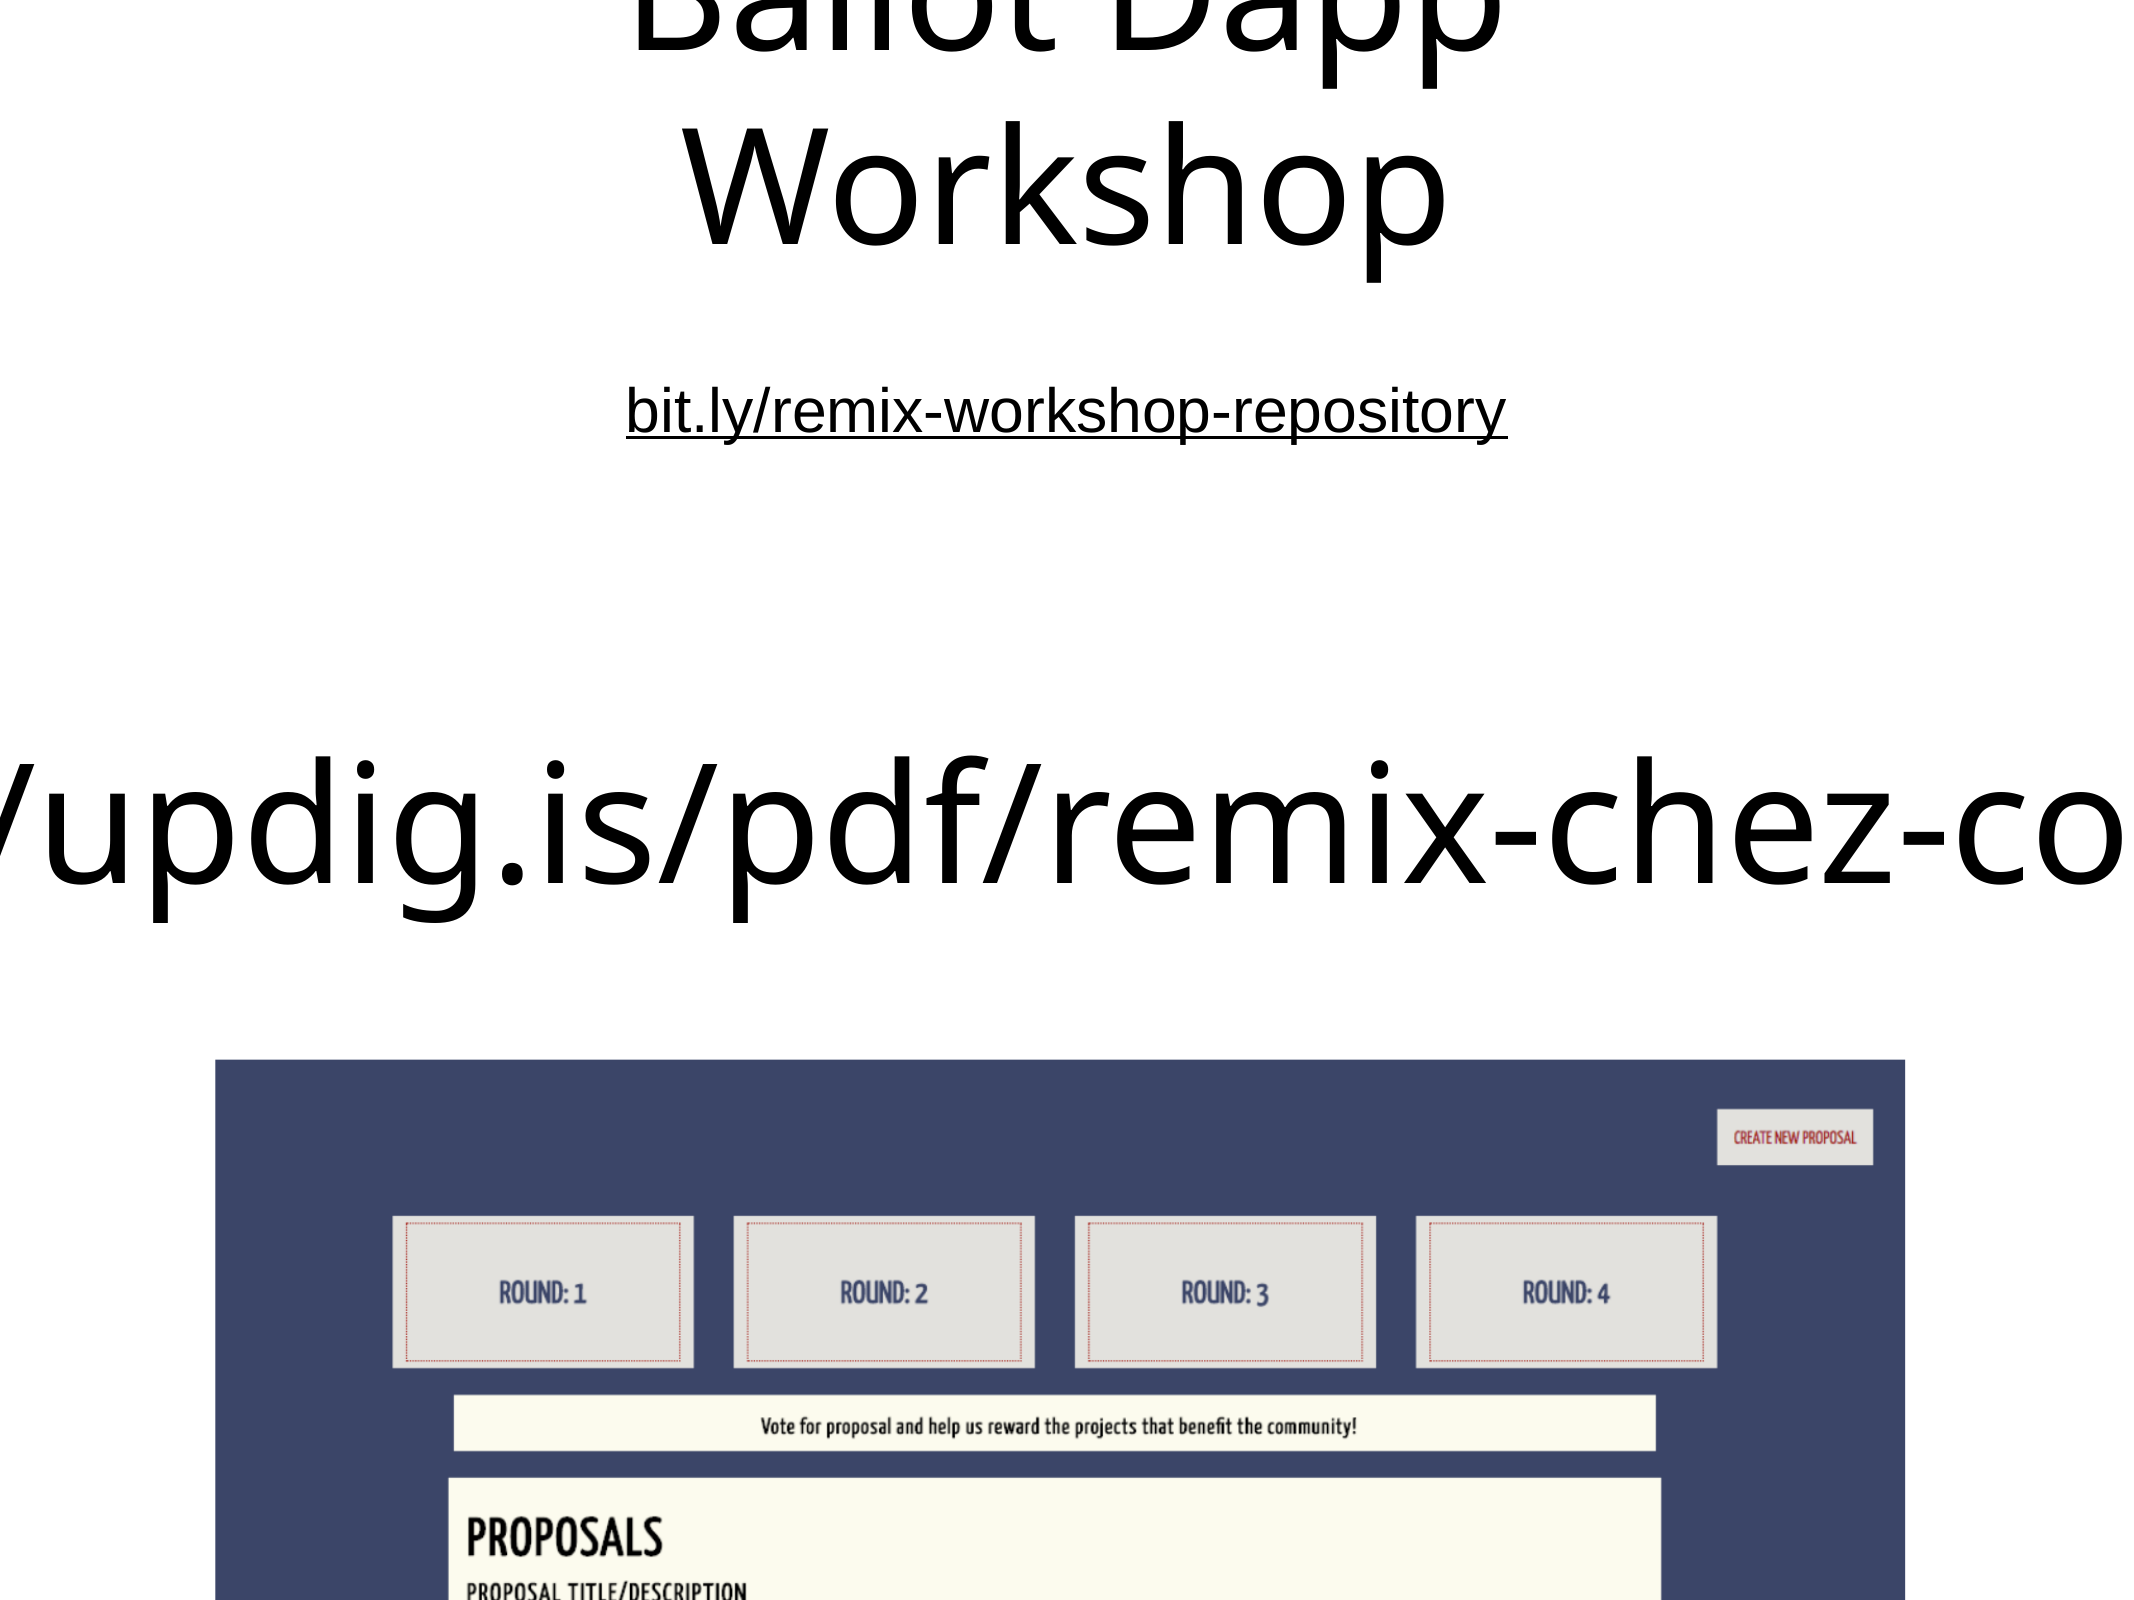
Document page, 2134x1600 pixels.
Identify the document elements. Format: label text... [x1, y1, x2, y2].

picture [207, 1043, 1926, 1600]
title Ballot Dapp Workshop [208, 0, 1925, 320]
subtitle bit.ly/remix-workshop-repository PDF: https://updig.is/pdf/remix-chez-coinhouse.pdf [0, 320, 2134, 910]
